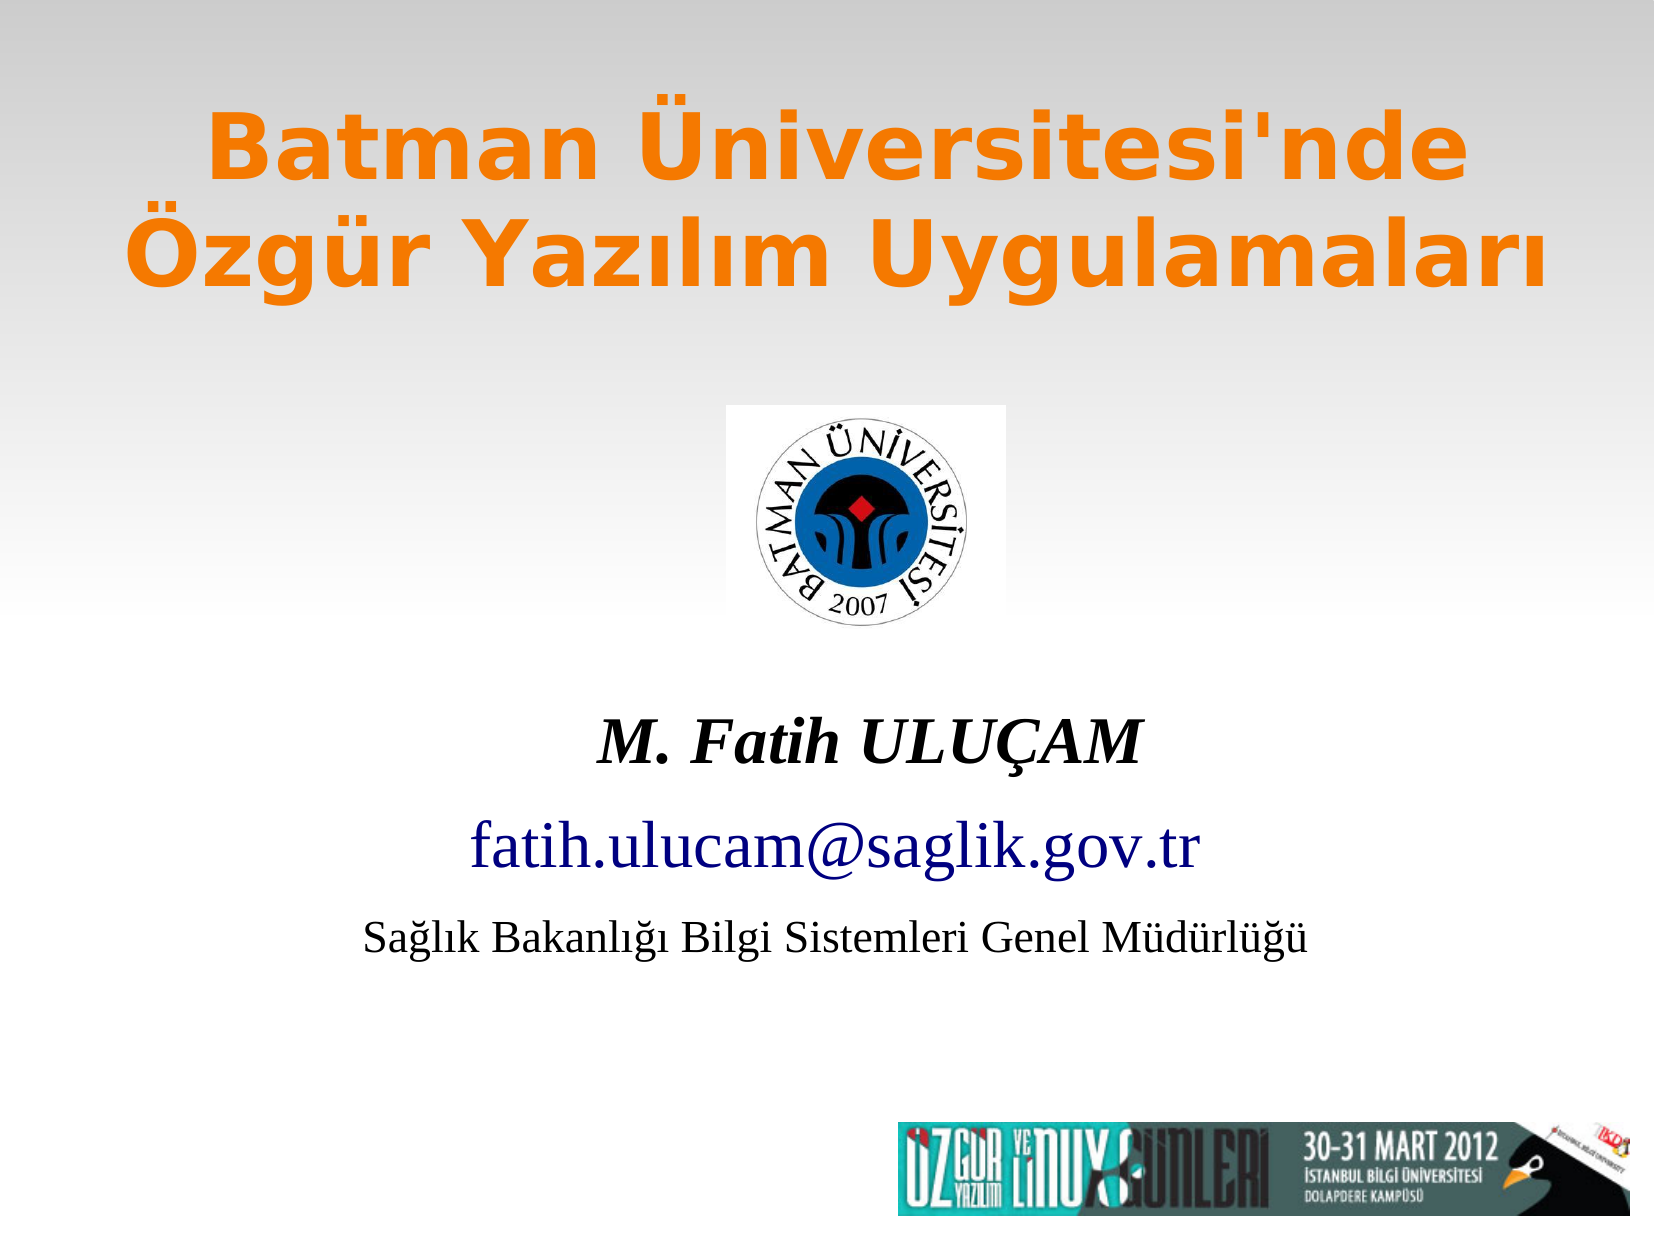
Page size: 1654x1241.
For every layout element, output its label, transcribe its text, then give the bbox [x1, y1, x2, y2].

list M. Fatih ULUÇAM fatih.ulucam@saglik.gov.tr Sağlık Bakanlığı Bilgi Sistemleri Genel Müdürlüğü [82, 290, 1571, 1109]
picture [726, 405, 1006, 650]
picture [898, 1122, 1630, 1216]
title Batman Üniversitesi'nde Özgür Yazılım Uygulamaları [94, 94, 1583, 309]
